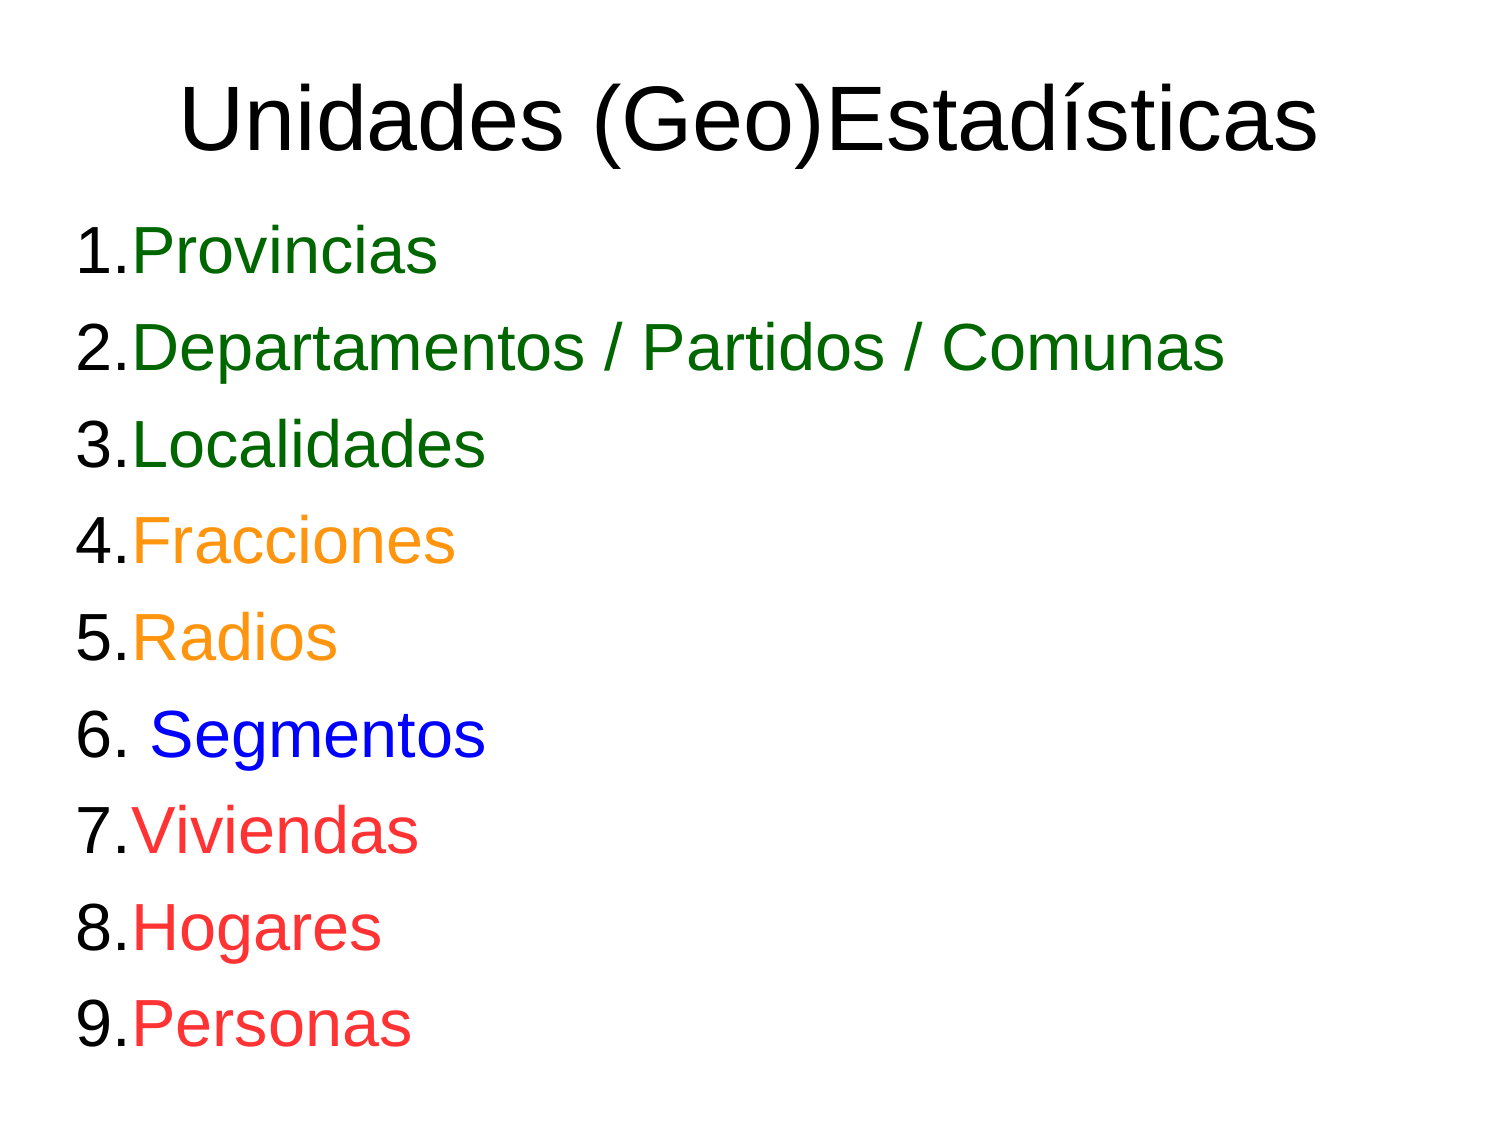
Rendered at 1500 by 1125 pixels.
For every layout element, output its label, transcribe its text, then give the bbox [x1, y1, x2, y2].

subtitle Provincias Departamentos / Partidos / Comunas Localidades Fracciones Radios Segmentos Viviendas Hogares Personas [75, 207, 1425, 1061]
title Unidades (Geo)Estadísticas [75, 20, 1425, 207]
